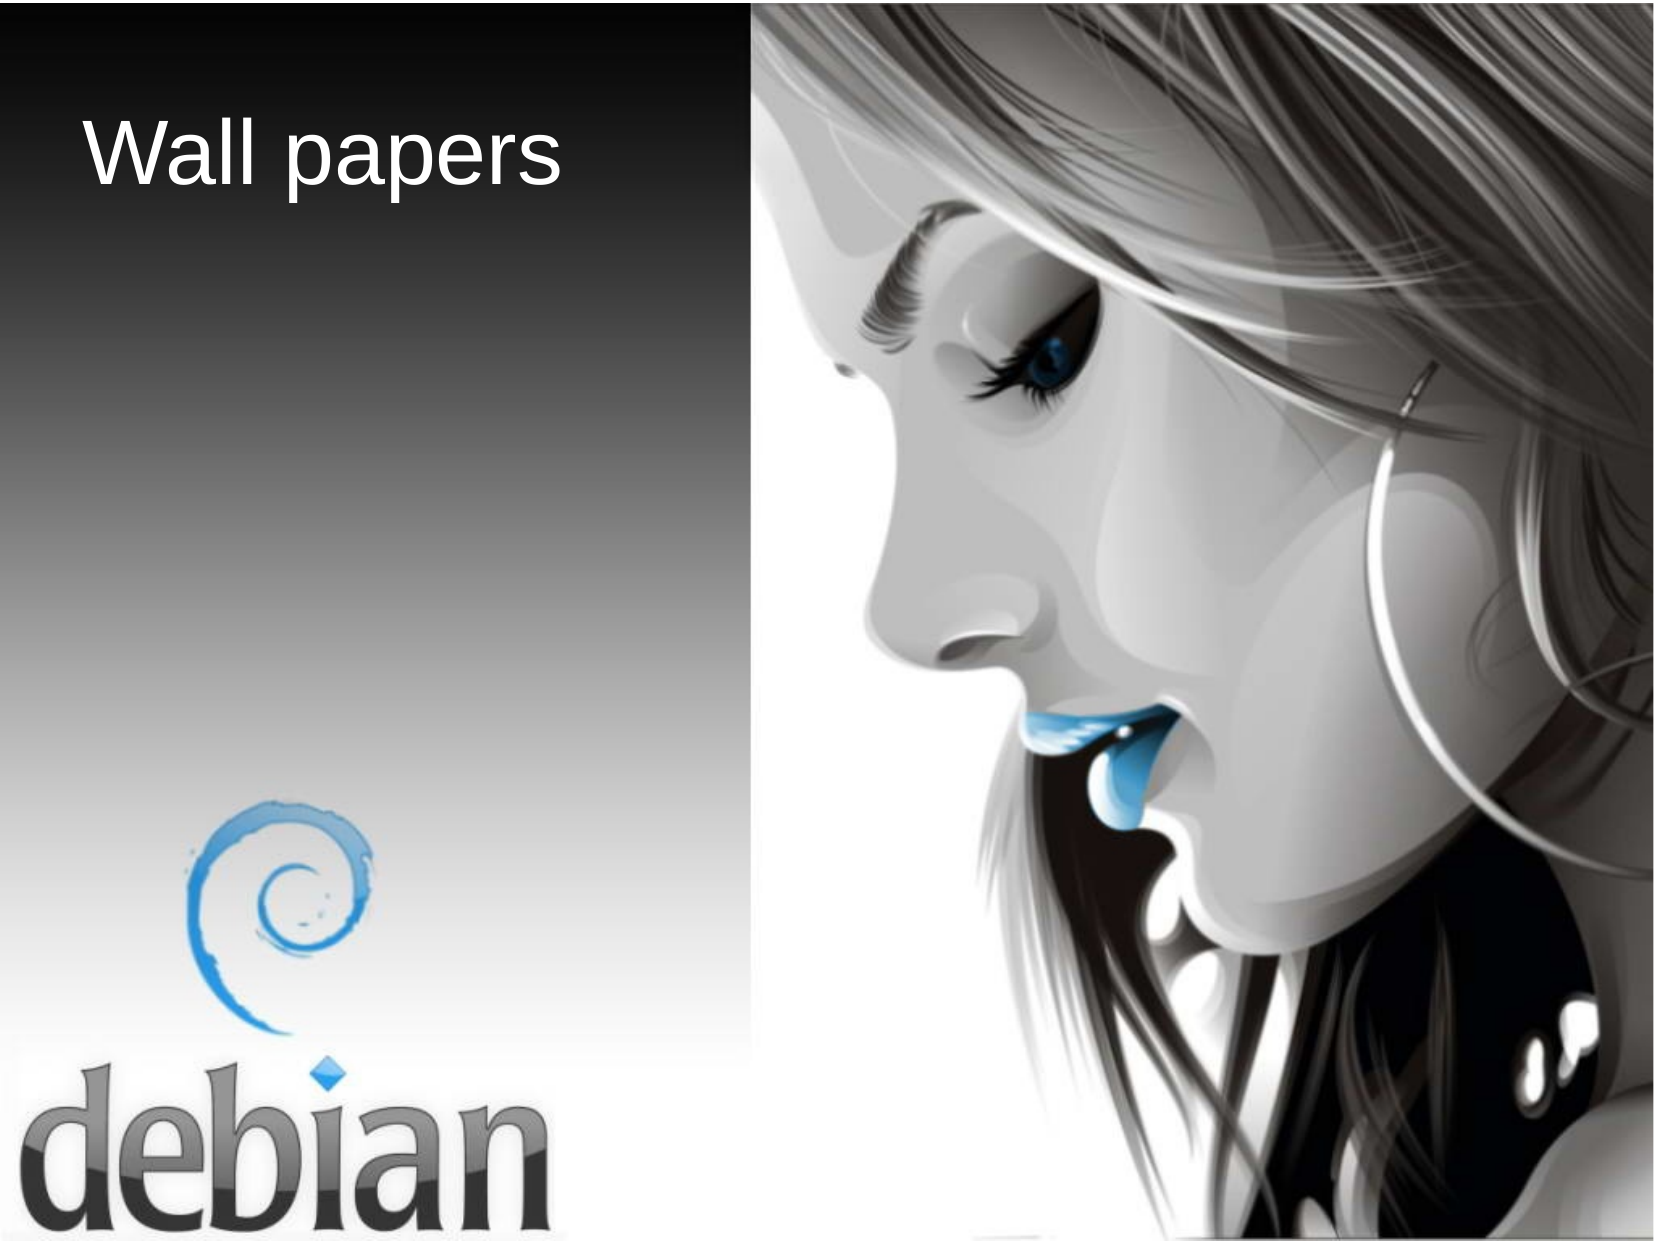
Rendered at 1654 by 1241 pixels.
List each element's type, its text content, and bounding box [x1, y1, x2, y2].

title Wall papers [82, 49, 1571, 257]
picture [0, 3, 1654, 1241]
